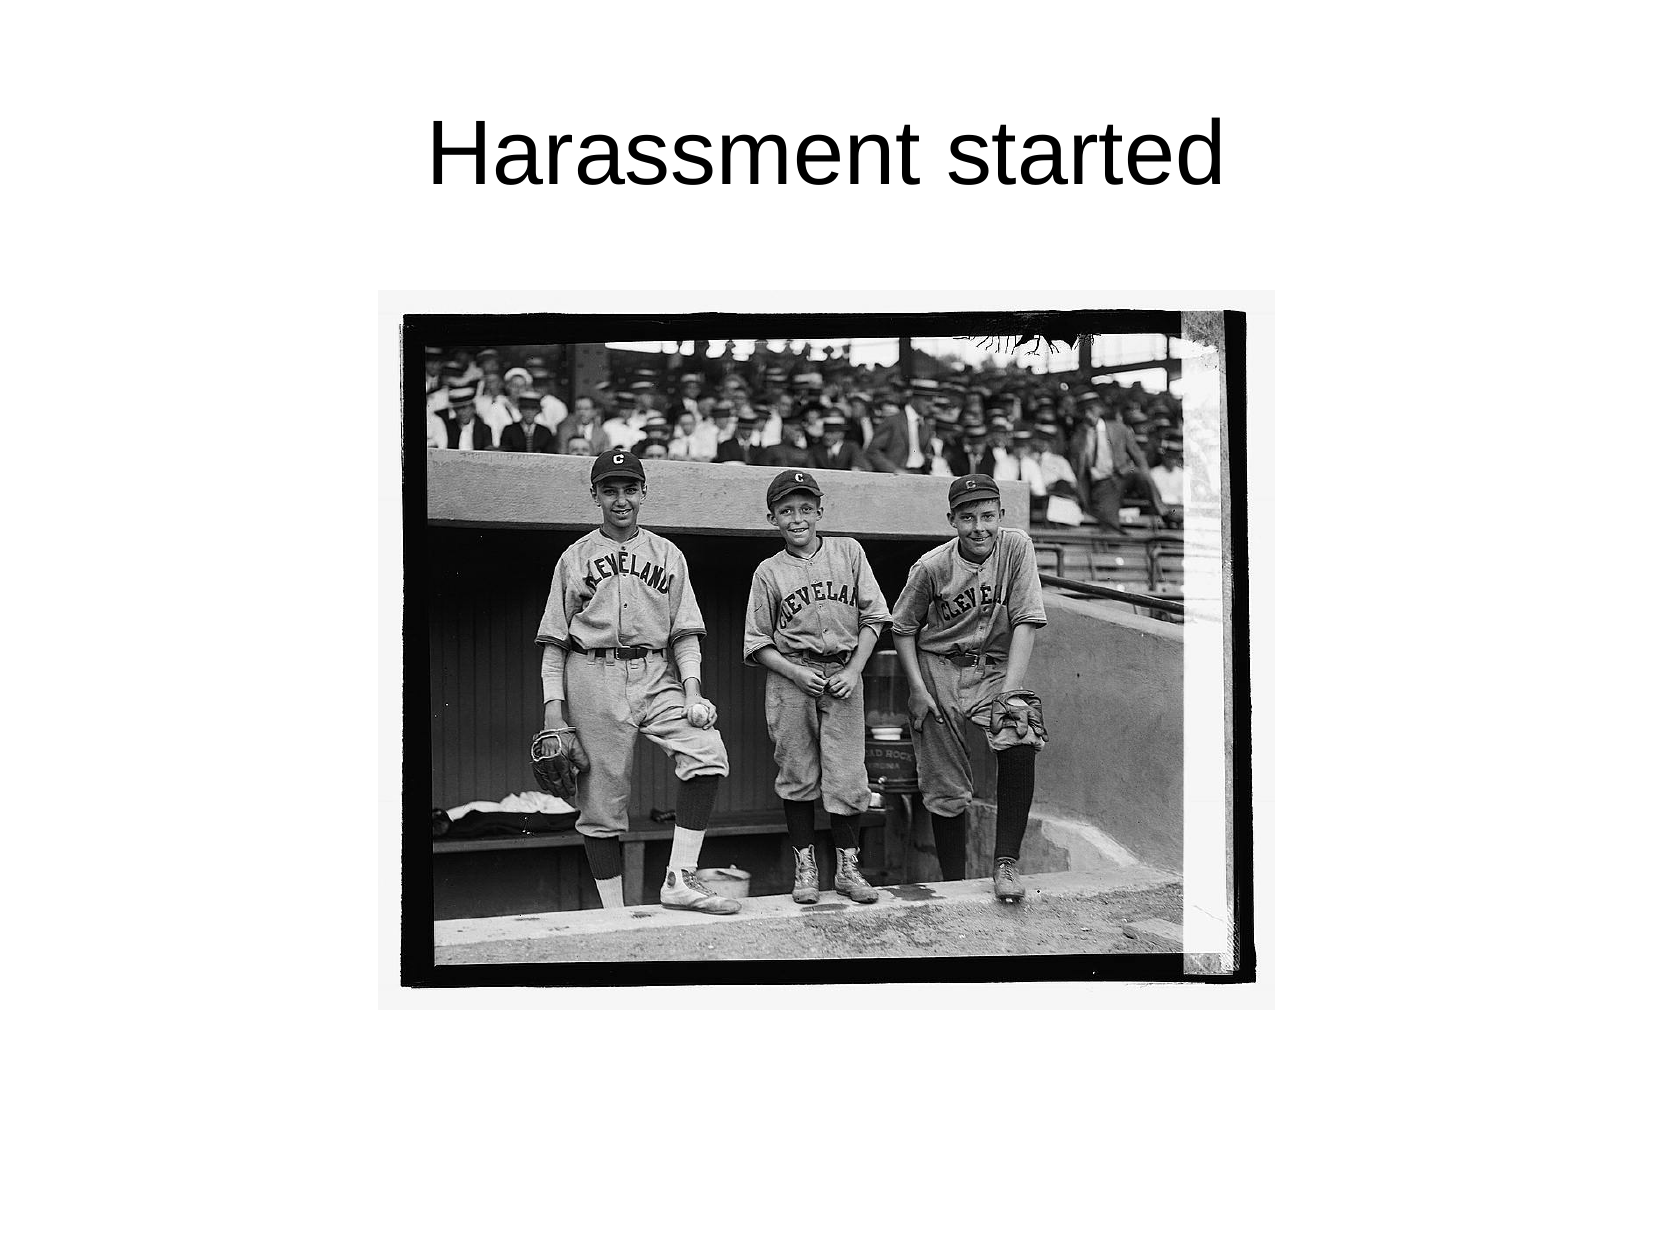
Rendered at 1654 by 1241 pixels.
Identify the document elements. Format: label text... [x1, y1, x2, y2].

picture [378, 290, 1275, 1010]
title Harassment started [82, 49, 1571, 257]
